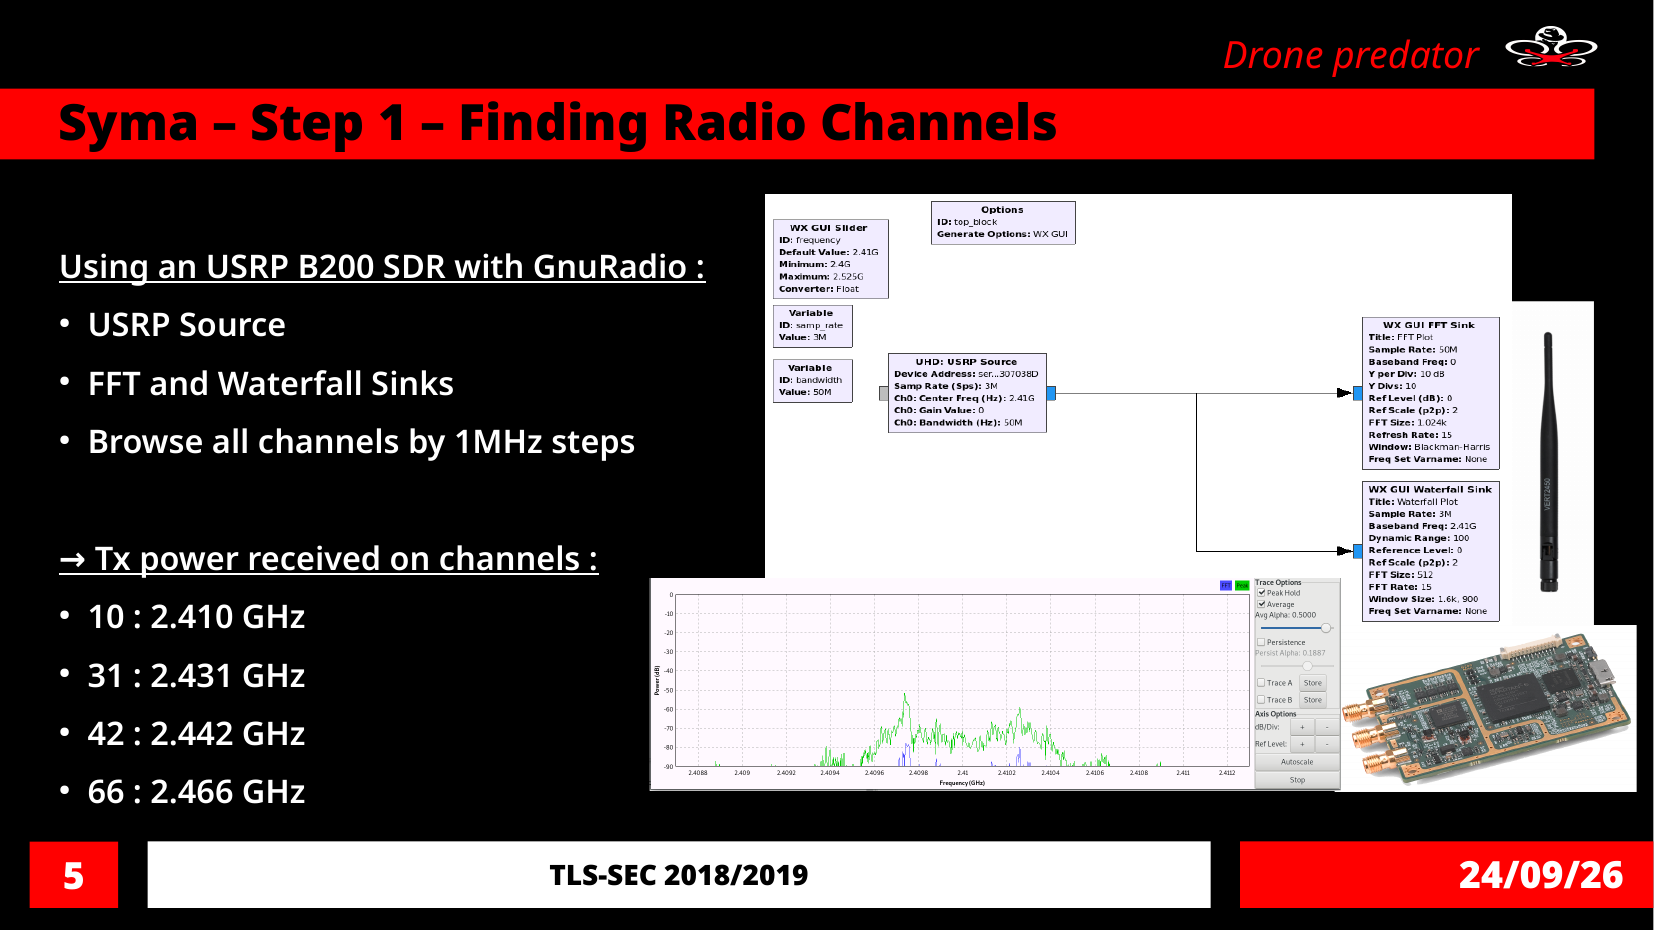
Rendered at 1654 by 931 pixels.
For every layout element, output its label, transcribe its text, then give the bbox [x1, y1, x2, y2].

list Using an USRP B200 SDR with GnuRadio : USRP Source FFT and Waterfall Sinks Browse all channels by 1MHz steps → Tx power received on channels : 10 : 2.410 GHz 31 : 2.431 GHz 42 : 2.442 GHz 66 : 2.466 GHz [59, 243, 780, 820]
picture [1488, 15, 1617, 80]
title Syma – Step 1 – Finding Radio Channels [59, 44, 1595, 156]
picture [649, 194, 1637, 792]
